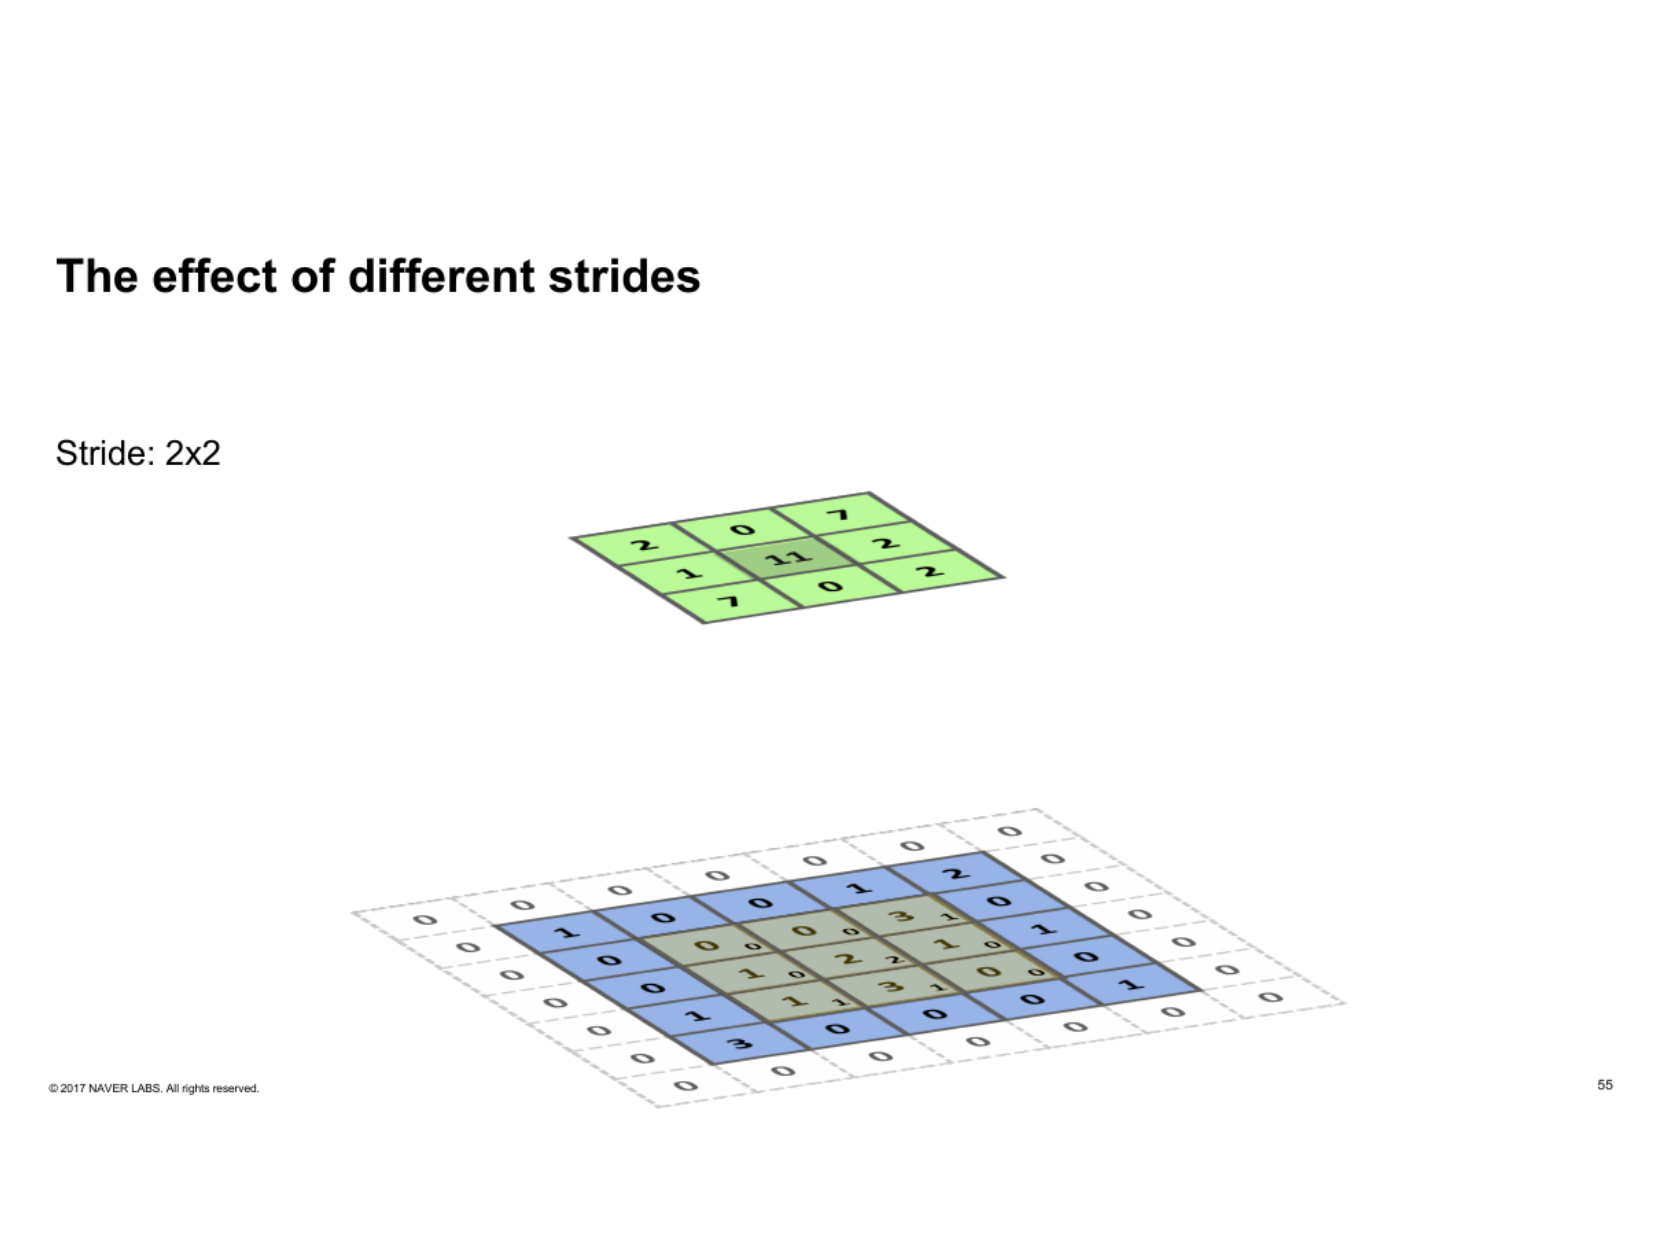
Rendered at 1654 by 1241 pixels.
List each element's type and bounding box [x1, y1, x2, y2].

picture [2, 207, 1654, 1135]
